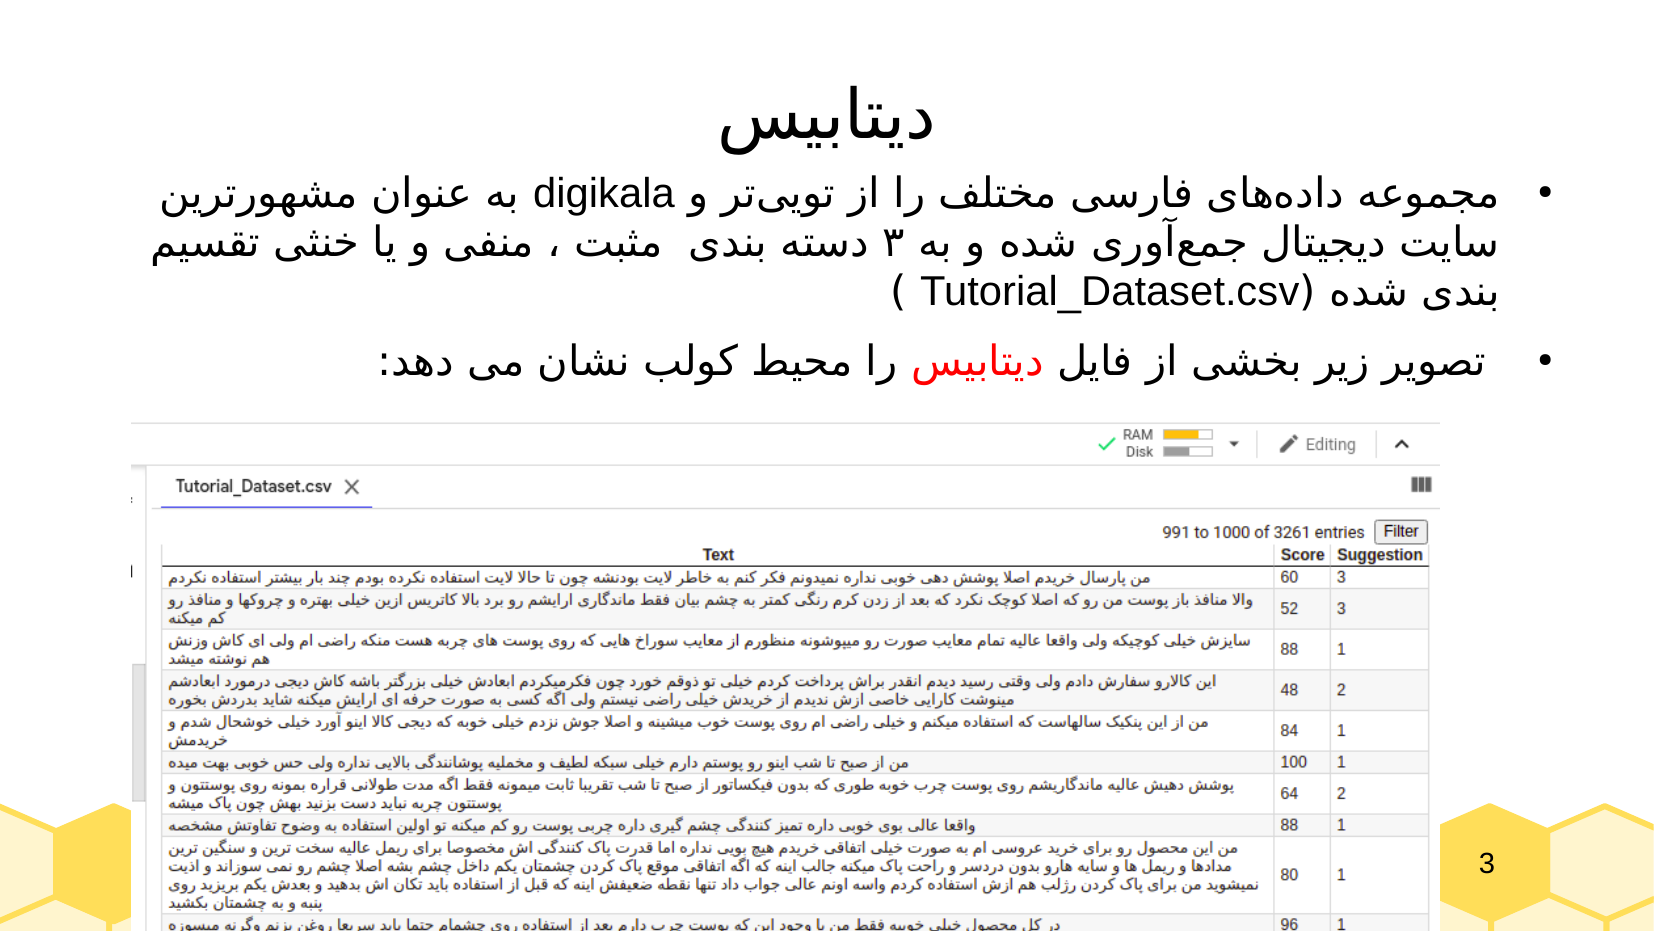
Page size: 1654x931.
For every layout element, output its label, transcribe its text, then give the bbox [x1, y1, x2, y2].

list مجموعه داده‌های فارسی مختلف را از تویی‌تر و digikala به عنوان مشهورترین سایت دیجیتال جمع‌آوری شده و به ۳ دسته بندی مثبت ، منفی و یا خنثی تقسیم بندی شده (Tutorial_Dataset.csv ) تصویر زیر بخشی از فایل دیتابیس را محیط کولب نشان می دهد: [82, 169, 1571, 709]
title دیتابیس [82, 37, 1571, 169]
picture [131, 709, 1440, 931]
